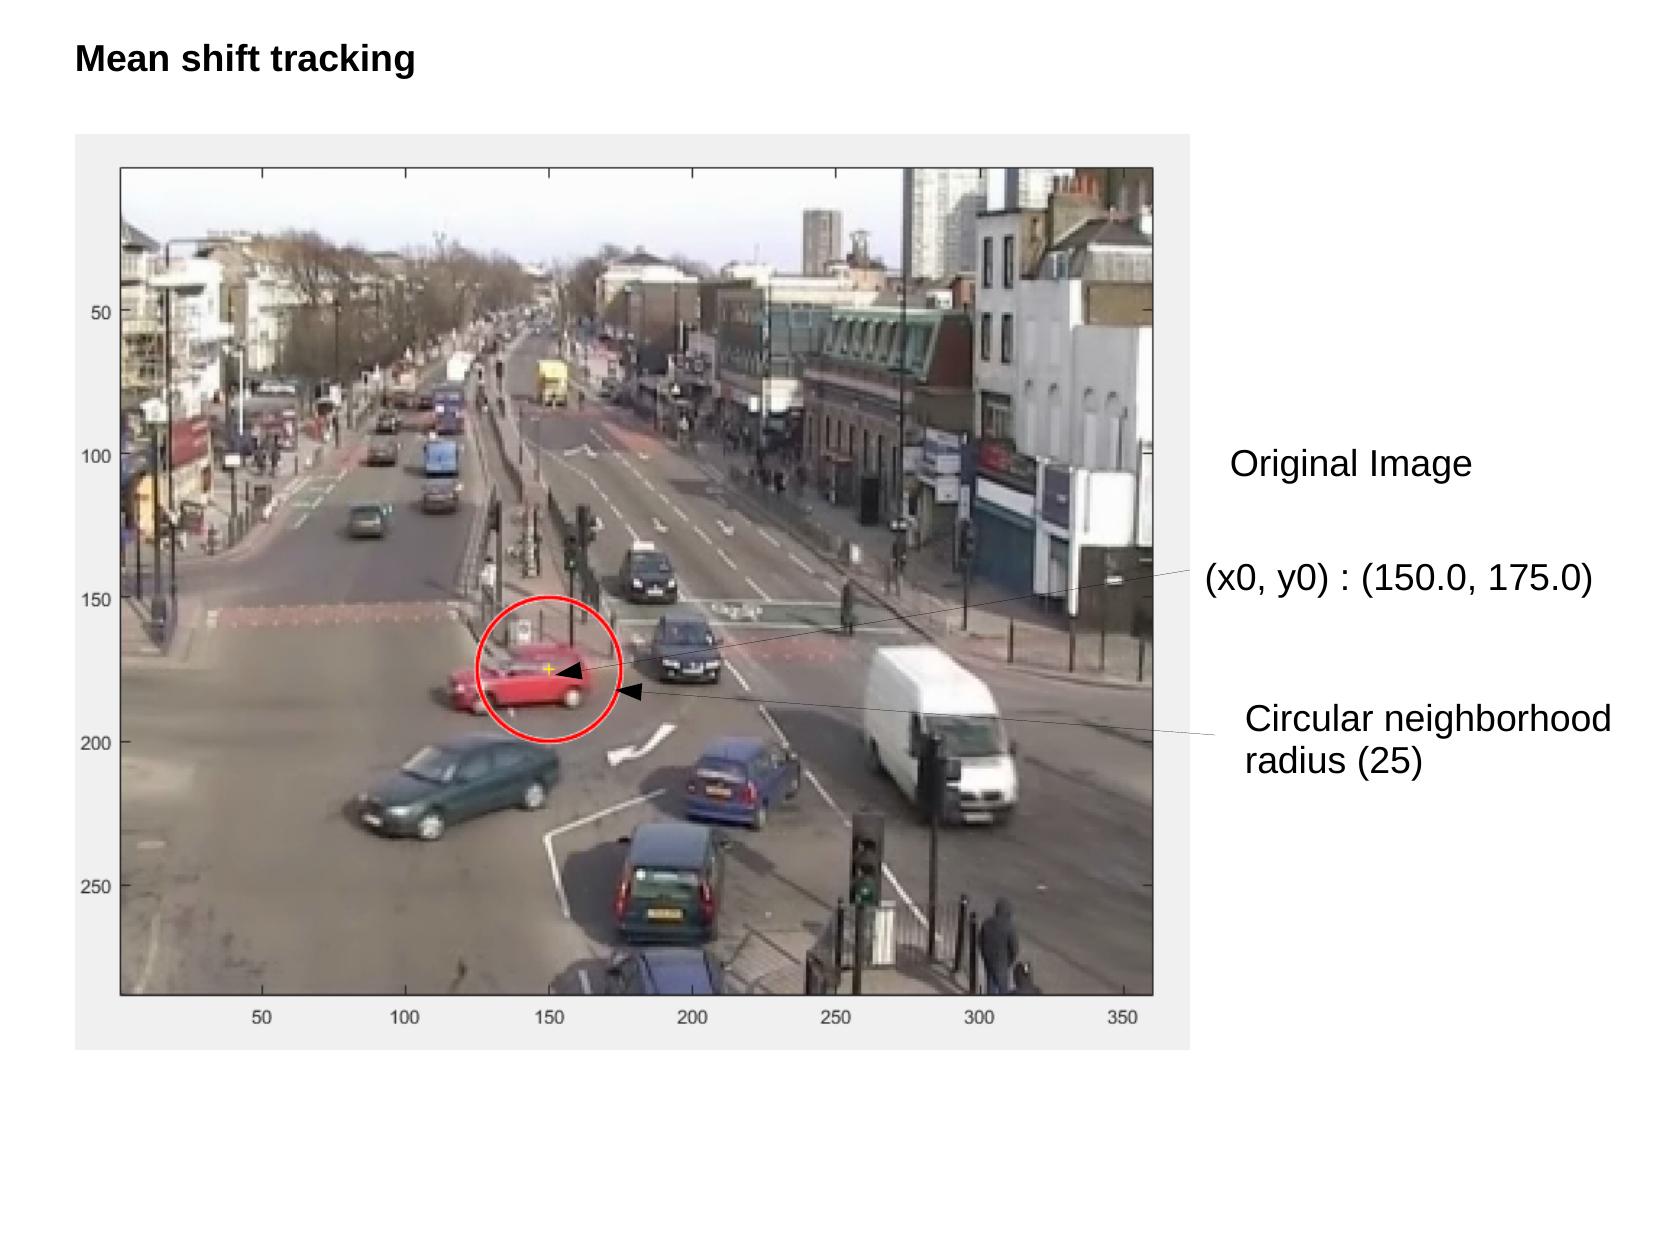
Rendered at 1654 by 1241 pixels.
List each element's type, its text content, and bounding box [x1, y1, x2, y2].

picture [75, 134, 1190, 1051]
text_box Circular neighborhood radius (25) [1230, 690, 1654, 831]
text_box (x0, y0) : (150.0, 175.0) [1189, 549, 1636, 691]
text_box Original Image [1215, 435, 1606, 492]
text_box Mean shift tracking [60, 30, 676, 87]
